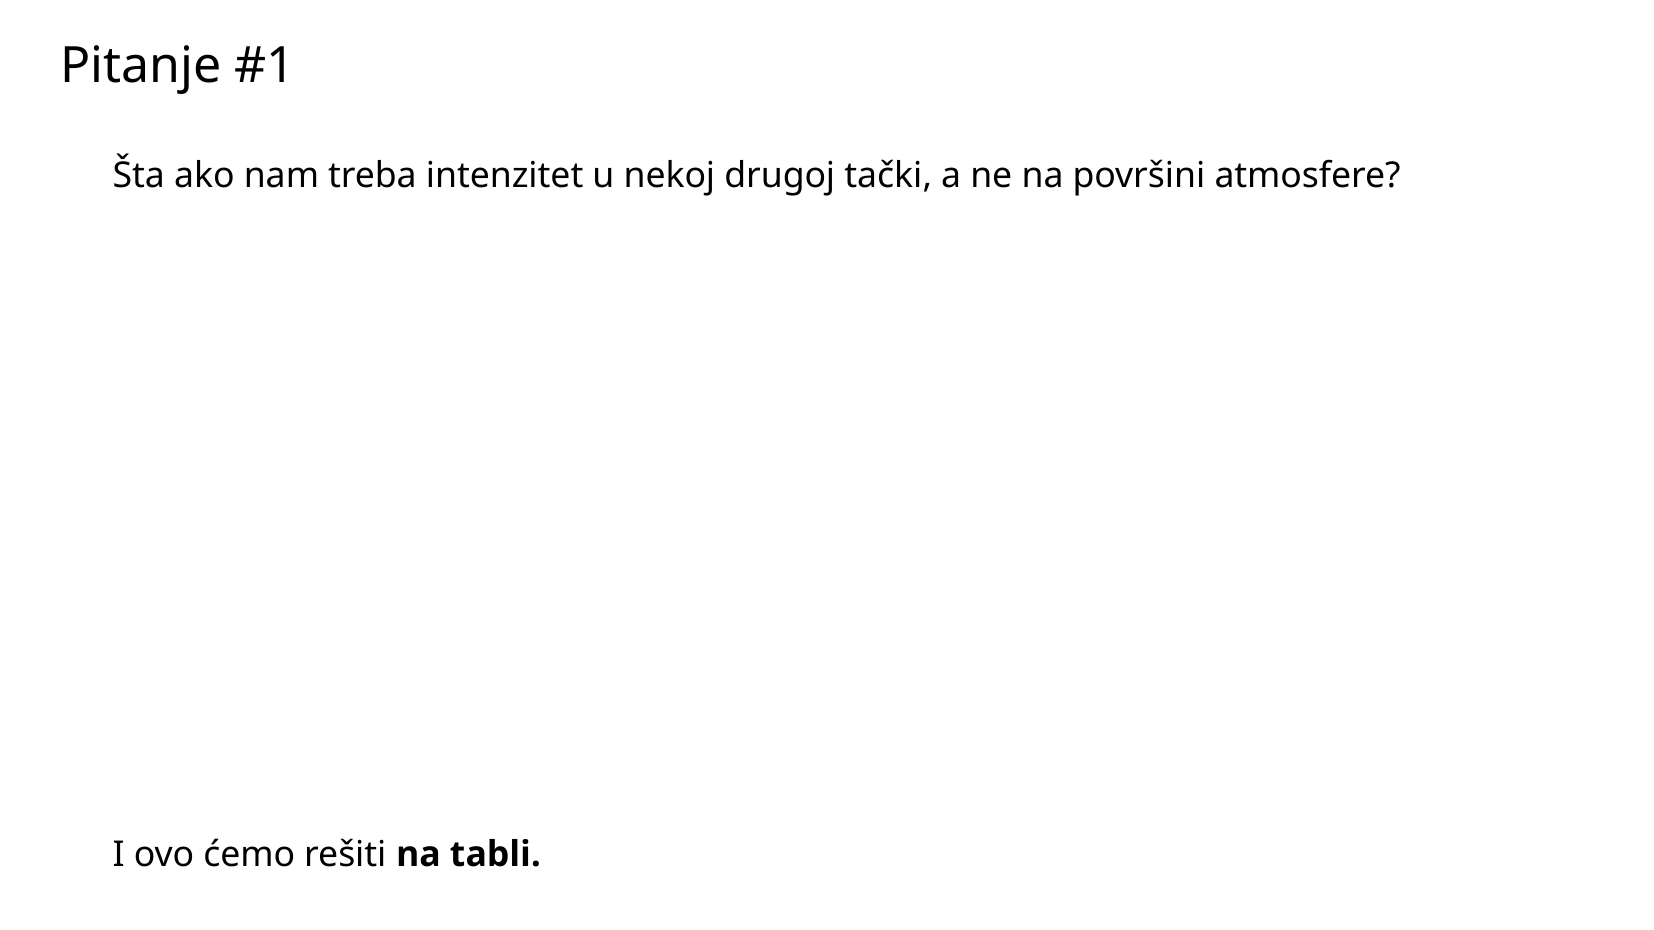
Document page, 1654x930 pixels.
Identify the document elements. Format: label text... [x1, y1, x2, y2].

list Šta ako nam treba intenzitet u nekoj drugoj tački, a ne na površini atmosfere? I ovo ćemo rešiti na tabli. [45, 149, 1635, 880]
title Pitanje #1 [59, 13, 1648, 113]
